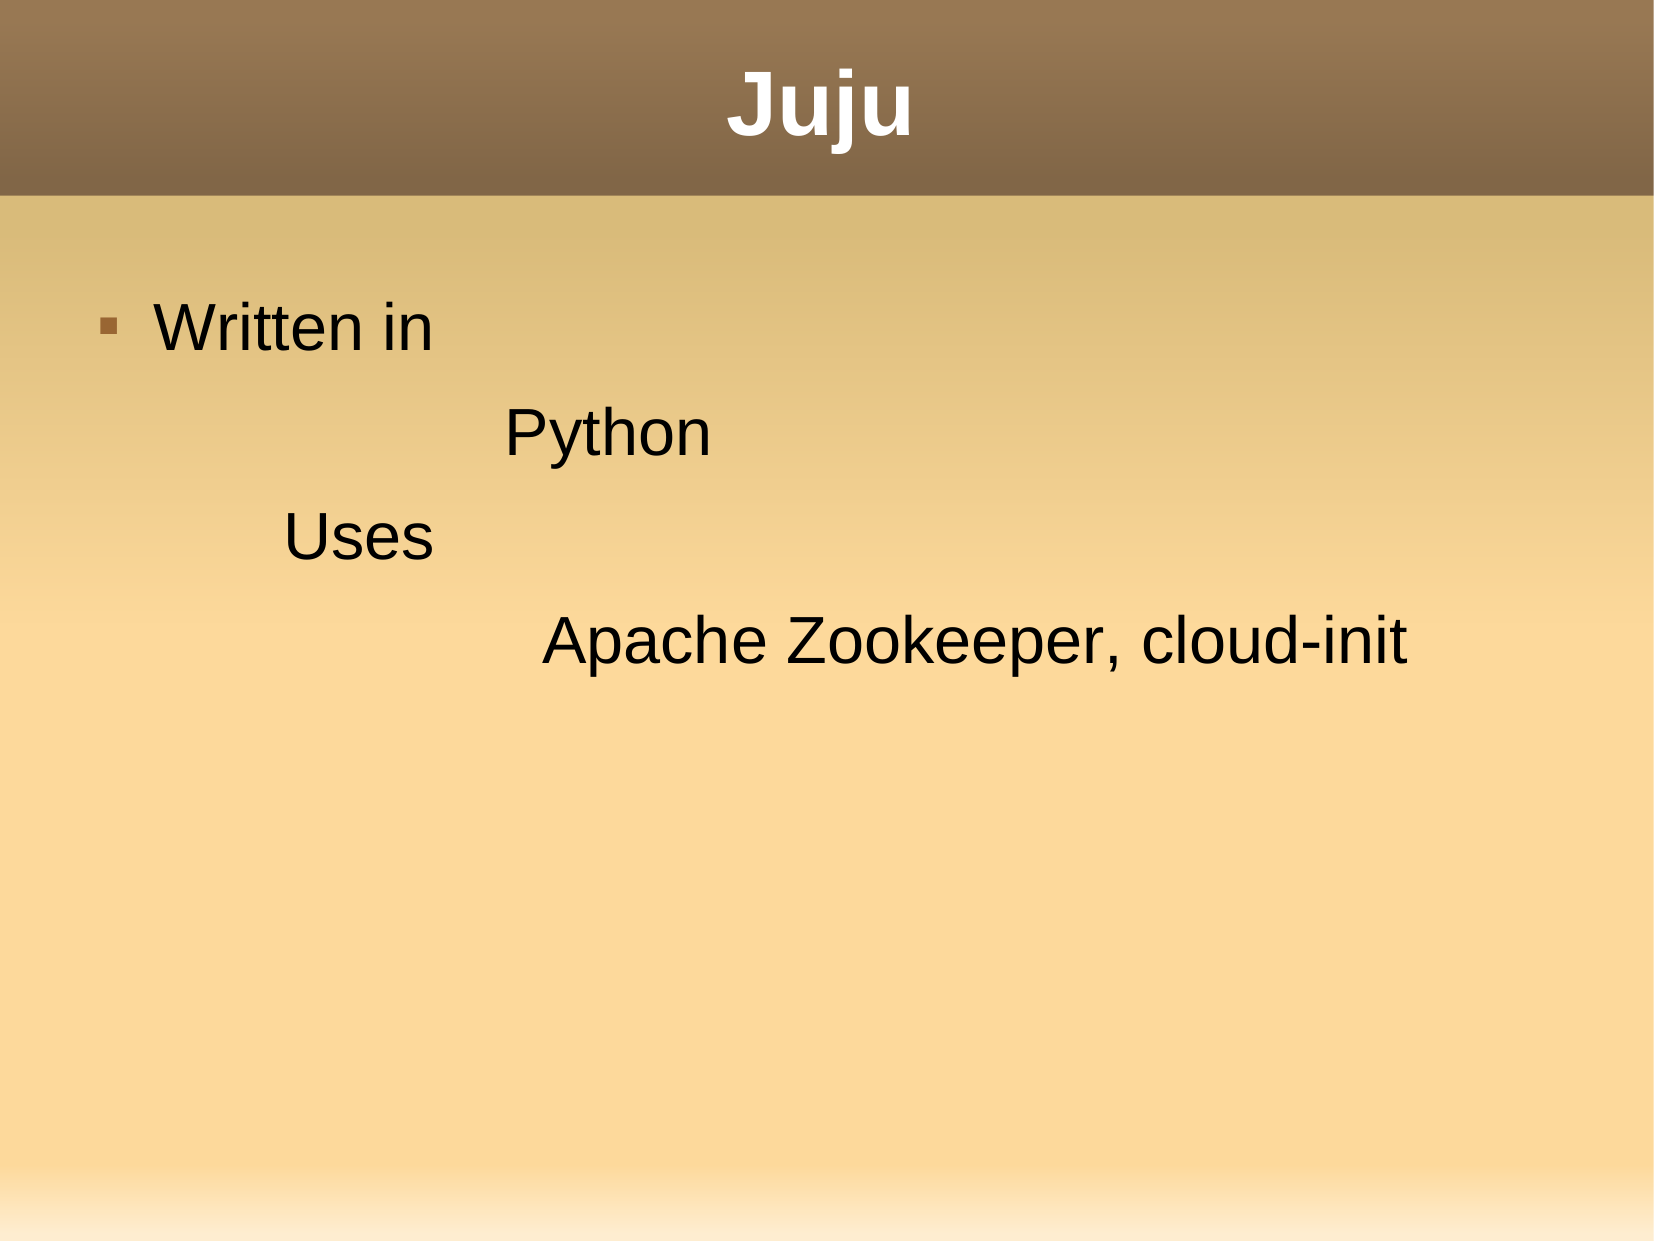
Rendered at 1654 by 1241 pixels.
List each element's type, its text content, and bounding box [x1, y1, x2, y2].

list Written in Python Uses Apache Zookeeper, cloud-init [82, 290, 1571, 1094]
title Juju [76, 7, 1565, 200]
picture [0, 0, 1654, 1241]
